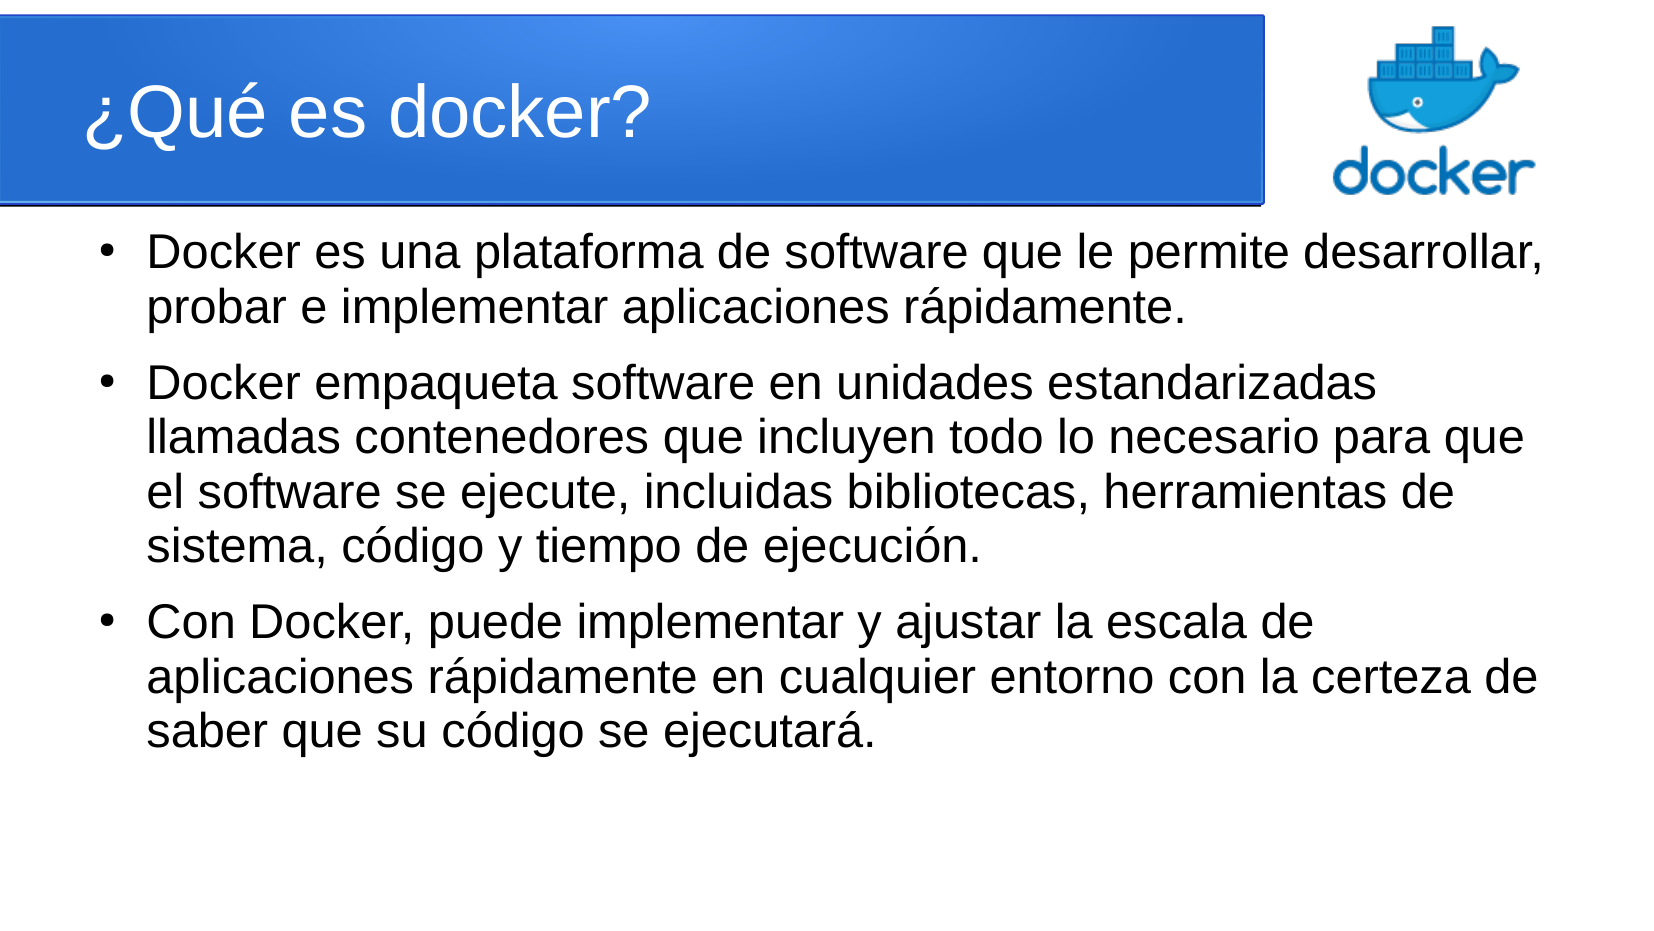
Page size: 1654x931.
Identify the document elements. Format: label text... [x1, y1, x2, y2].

title ¿Qué es docker? [82, 35, 1216, 189]
list Docker es una plataforma de software que le permite desarrollar, probar e implementar aplicaciones rápidamente. Docker empaqueta software en unidades estandarizadas llamadas contenedores que incluyen todo lo necesario para que el software se ejecute, incluidas bibliotecas, herramientas de sistema, código y tiempo de ejecución. Con Docker, puede implementar y ajustar la escala de aplicaciones rápidamente en cualquier entorno con la certeza de saber que su código se ejecutará. [82, 224, 1571, 764]
picture [1216, 11, 1653, 217]
